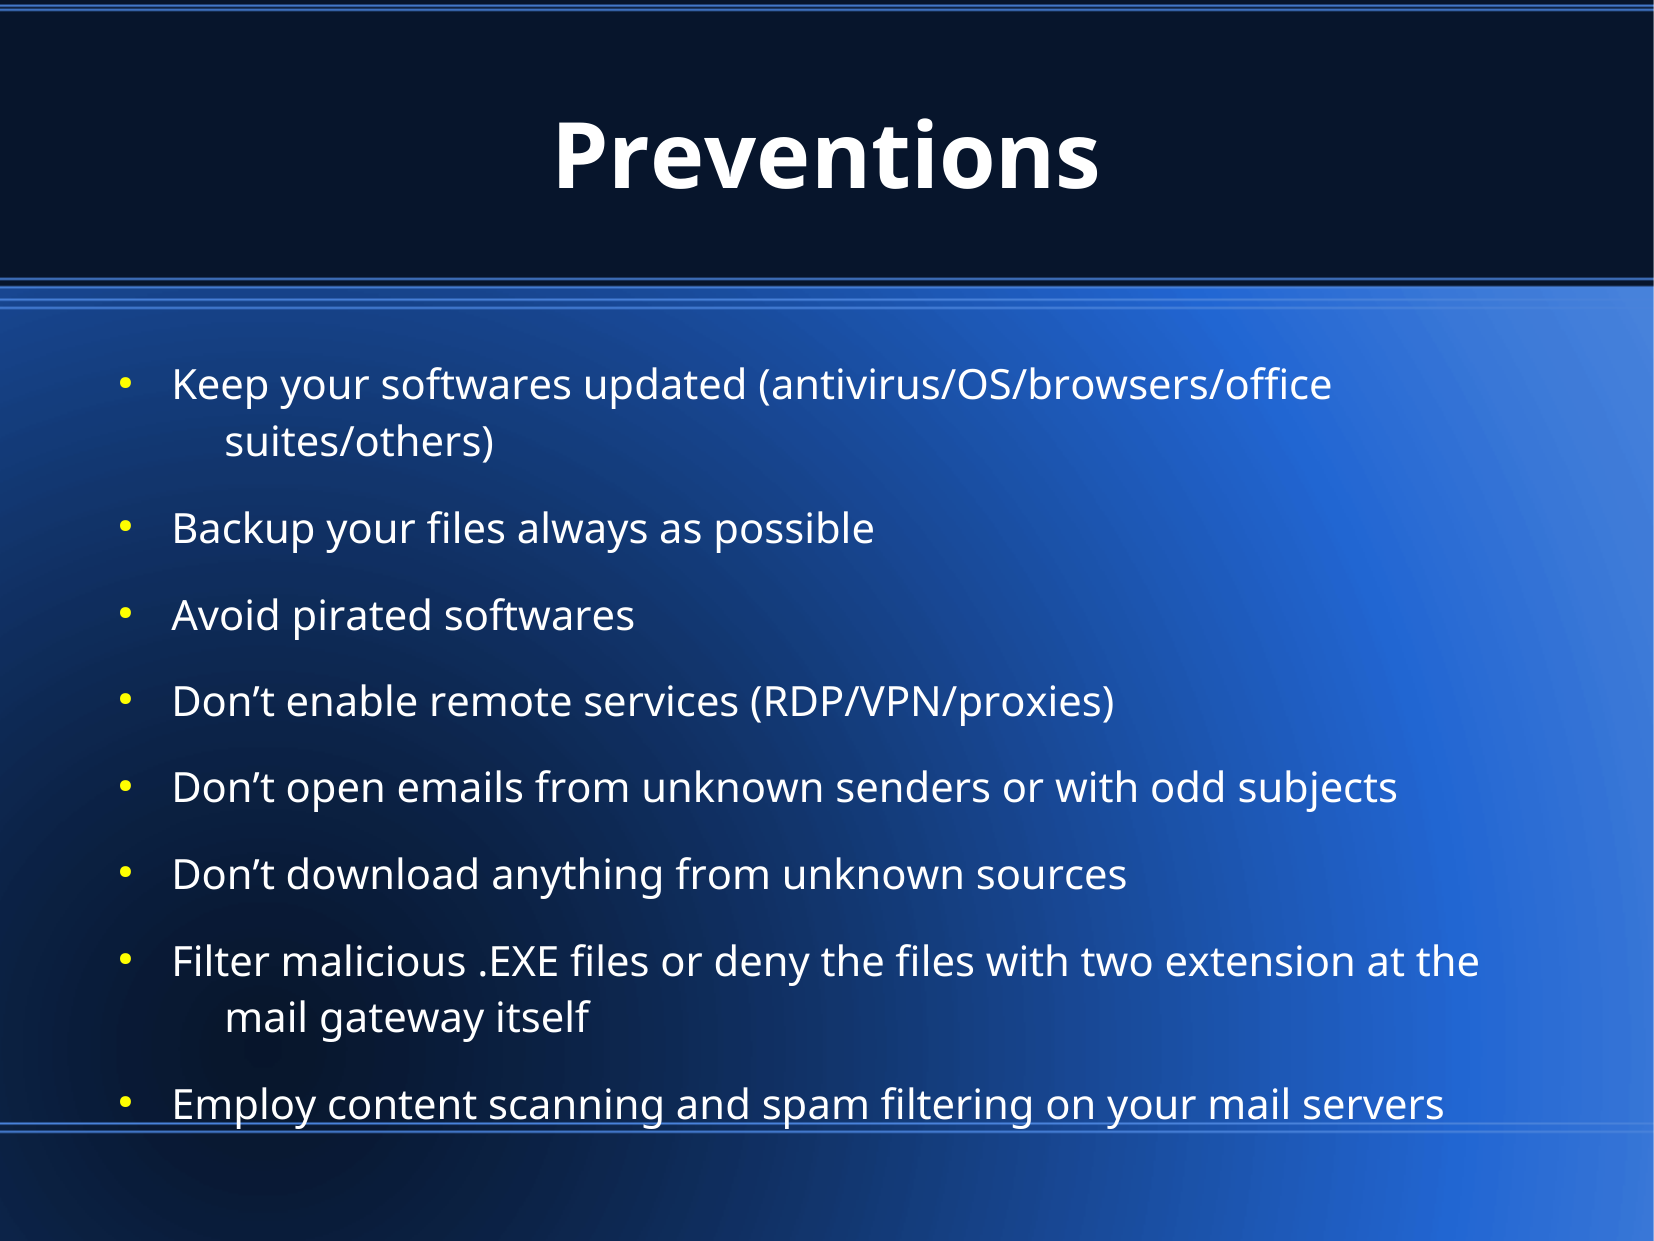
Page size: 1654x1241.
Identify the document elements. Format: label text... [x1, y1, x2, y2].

list Keep your softwares updated (antivirus/OS/browsers/office suites/others) Backup your files always as possible Avoid pirated softwares Don’t enable remote services (RDP/VPN/proxies) Don’t open emails from unknown senders or with odd subjects Don’t download anything from unknown sources Filter malicious .EXE files or deny the files with two extension at the mail gateway itself Employ content scanning and spam filtering on your mail servers [82, 355, 1571, 1075]
picture [0, 0, 1654, 1241]
title Preventions [82, 49, 1571, 257]
